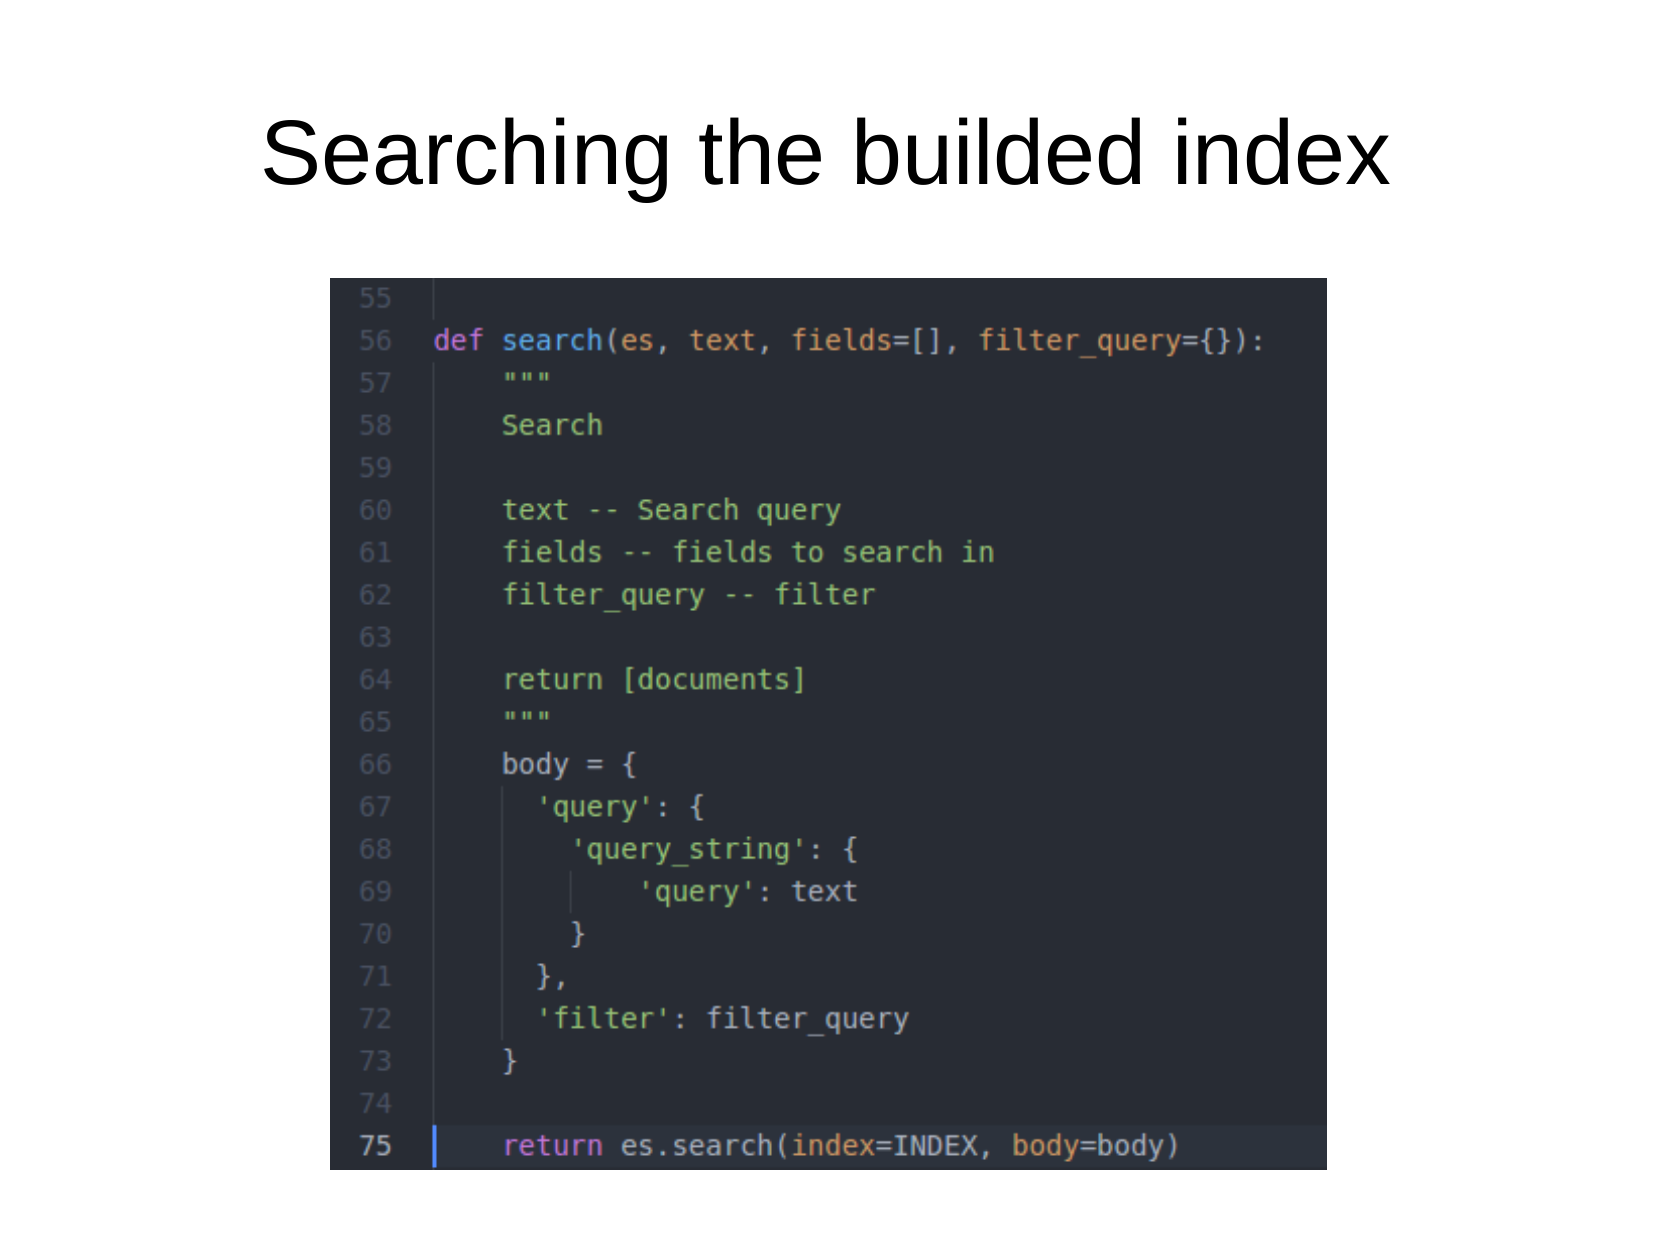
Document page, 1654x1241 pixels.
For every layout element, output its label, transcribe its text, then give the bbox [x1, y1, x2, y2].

picture [330, 278, 1327, 1171]
title Searching the builded index [82, 49, 1571, 257]
